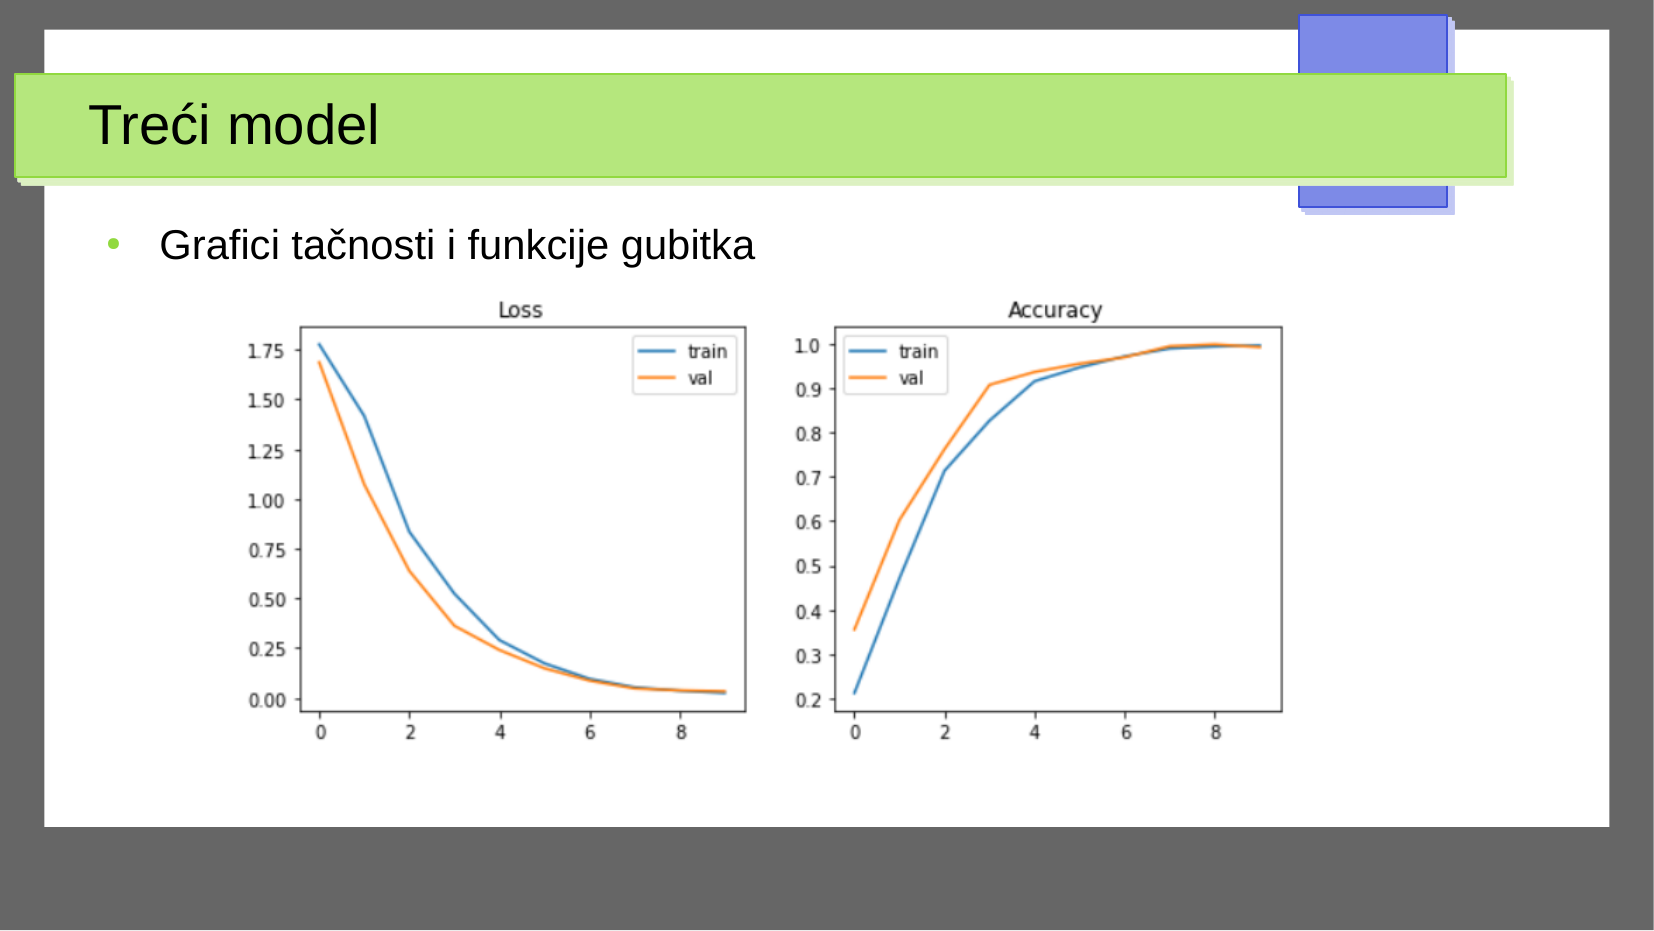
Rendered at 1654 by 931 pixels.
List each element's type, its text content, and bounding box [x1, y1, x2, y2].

list Grafici tačnosti i funkcije gubitka [88, 221, 826, 376]
picture [225, 299, 1286, 766]
title Treći model [88, 73, 1506, 178]
